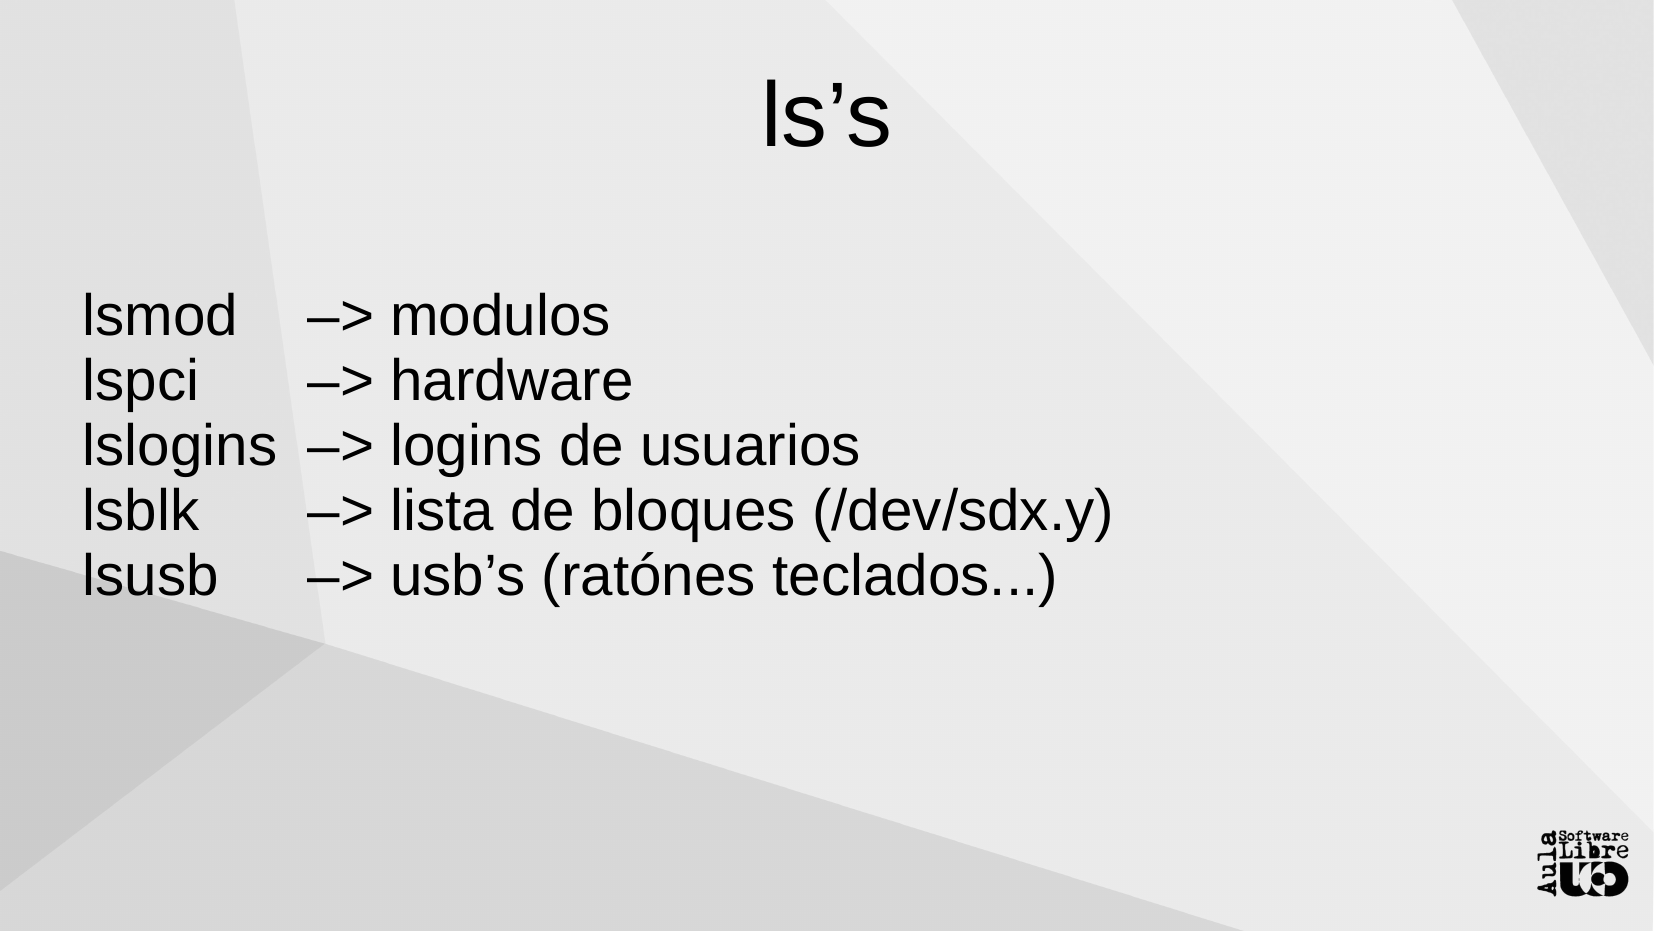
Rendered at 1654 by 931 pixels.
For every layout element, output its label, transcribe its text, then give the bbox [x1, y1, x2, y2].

subtitle lsmod –> modulos lspci –> hardware lslogins –> logins de usuarios lsblk –> lista de bloques (/dev/sdx.y) lsusb –> usb’s (ratónes teclados...) [82, 209, 1571, 877]
picture [0, 0, 1654, 931]
title ls’s [82, 37, 1571, 193]
